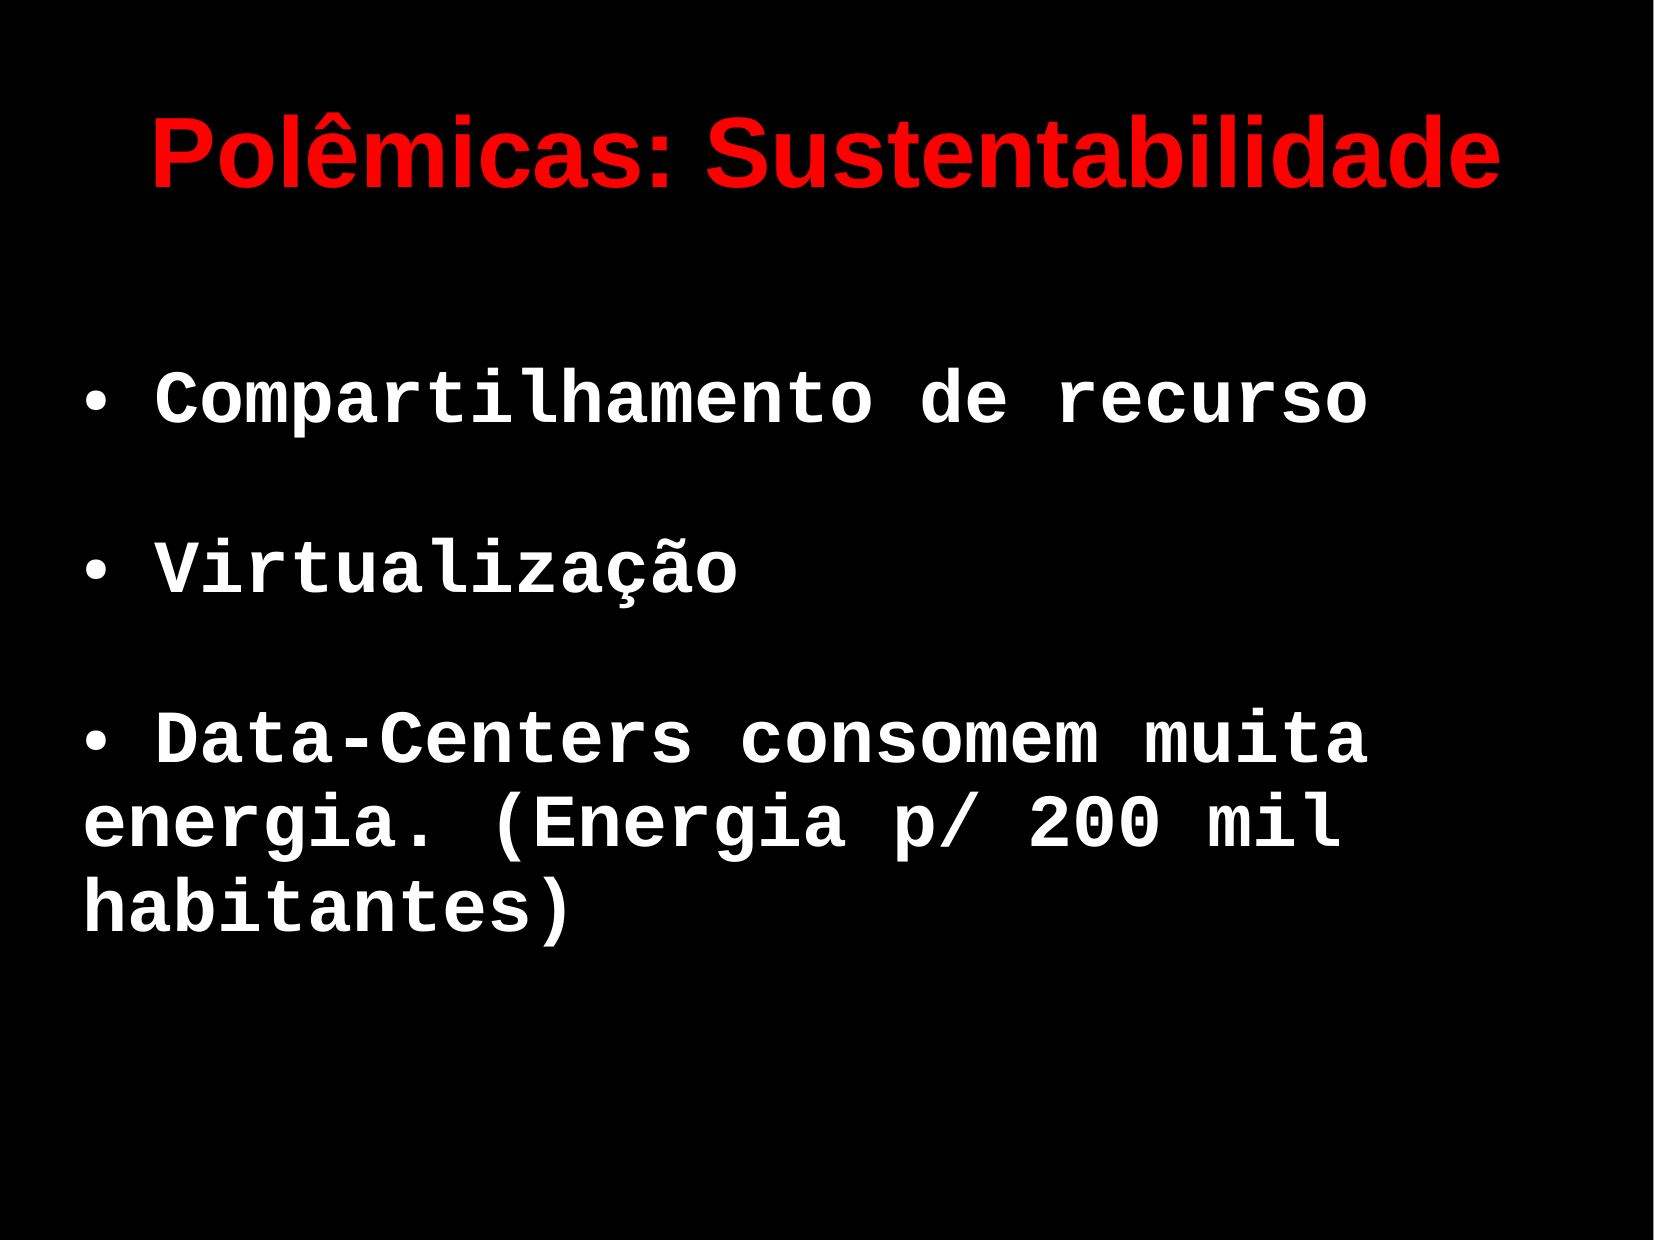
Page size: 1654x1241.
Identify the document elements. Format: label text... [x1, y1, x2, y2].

title Polêmicas: Sustentabilidade [82, 49, 1571, 257]
subtitle Compartilhamento de recurso Virtualização Data-Centers consomem muita energia. (Energia p/ 200 mil habitantes) [82, 290, 1571, 1109]
